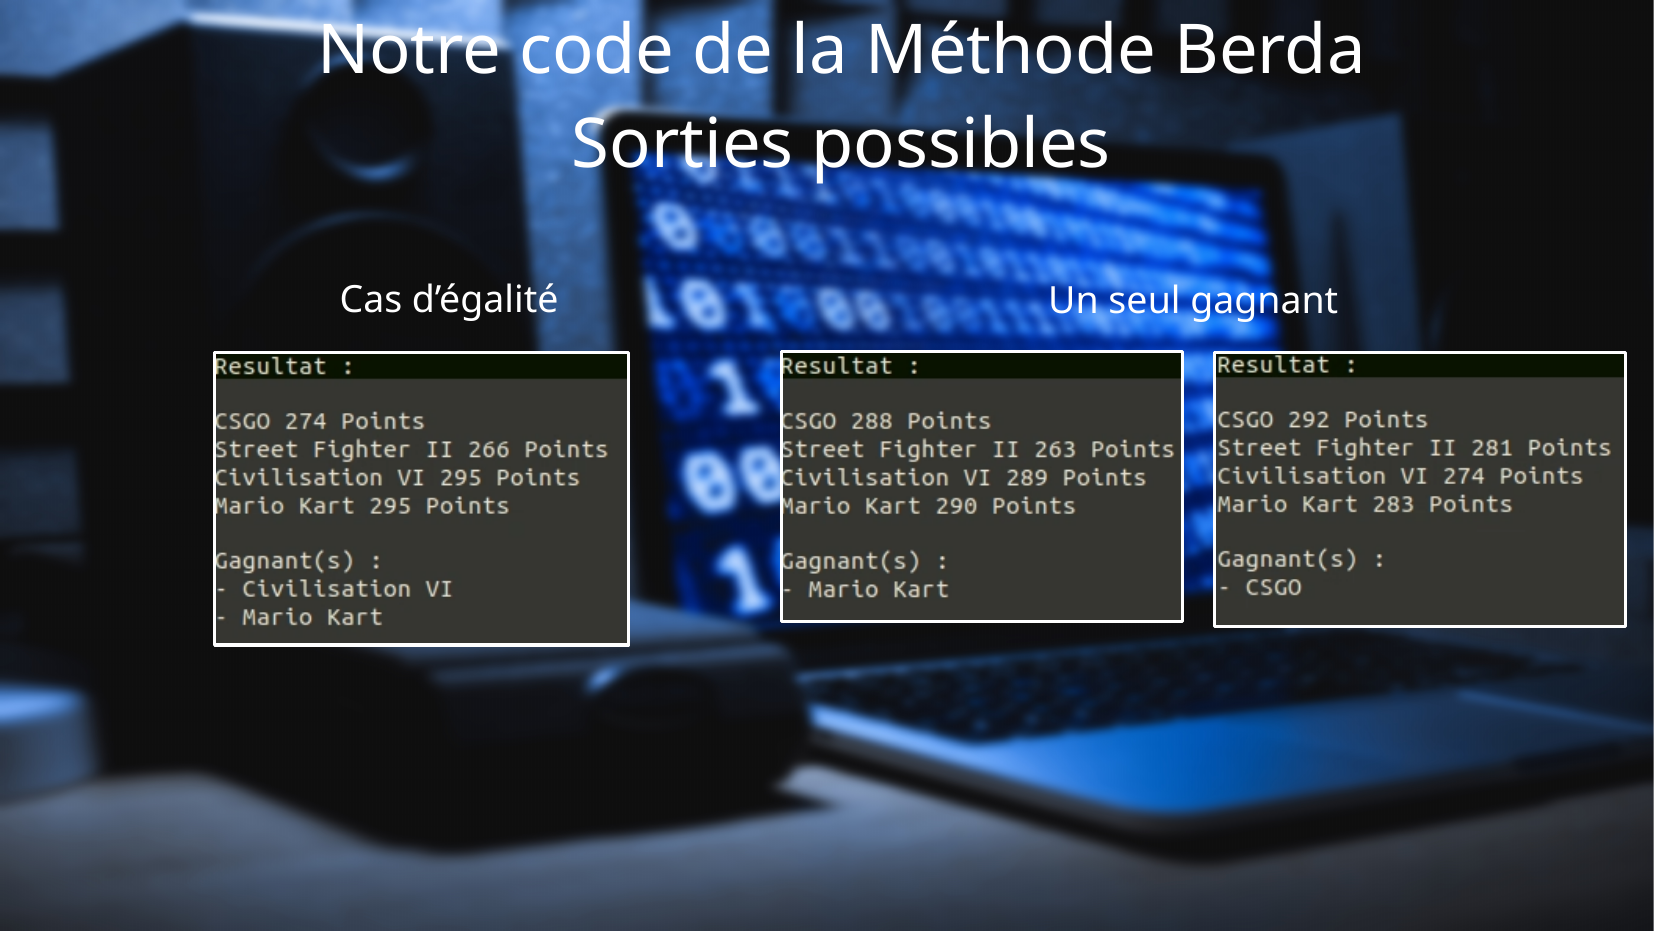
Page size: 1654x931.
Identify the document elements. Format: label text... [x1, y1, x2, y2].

picture [0, 0, 1654, 931]
text_box Un seul gagnant [1033, 265, 1388, 326]
title Notre code de la Méthode Berda Sorties possibles [265, 11, 1418, 178]
text_box Cas d’égalité [324, 264, 680, 325]
